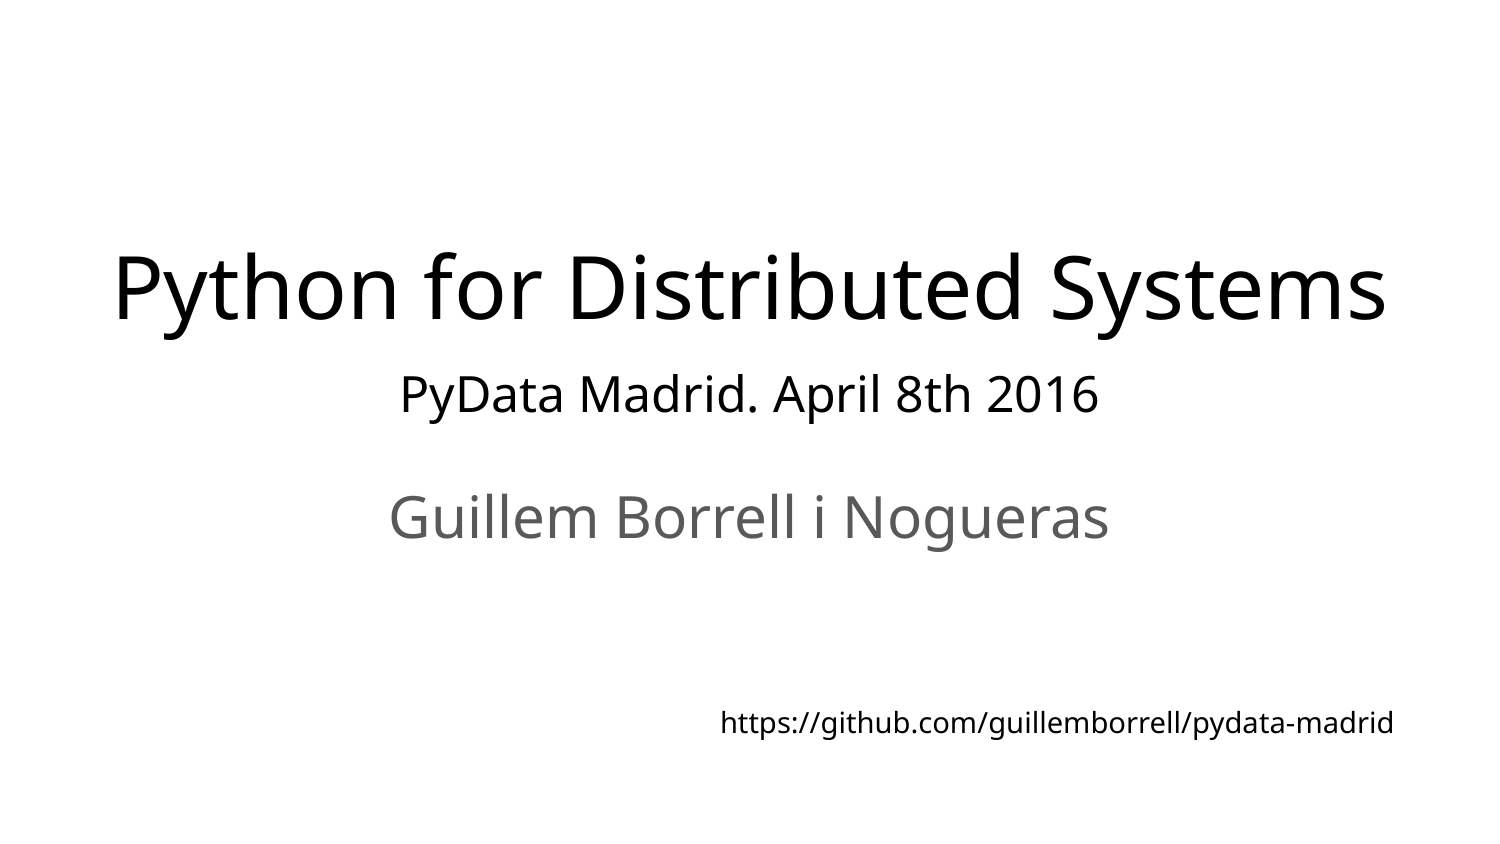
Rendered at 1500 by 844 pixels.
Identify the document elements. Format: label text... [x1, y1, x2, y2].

text_box https://github.com/guillemborrell/pydata-madrid [704, 688, 1449, 751]
subtitle Guillem Borrell i Nogueras [51, 464, 1449, 595]
title Python for Distributed Systems [51, 234, 1449, 352]
text_box PyData Madrid. April 8th 2016 [248, 347, 1252, 465]
